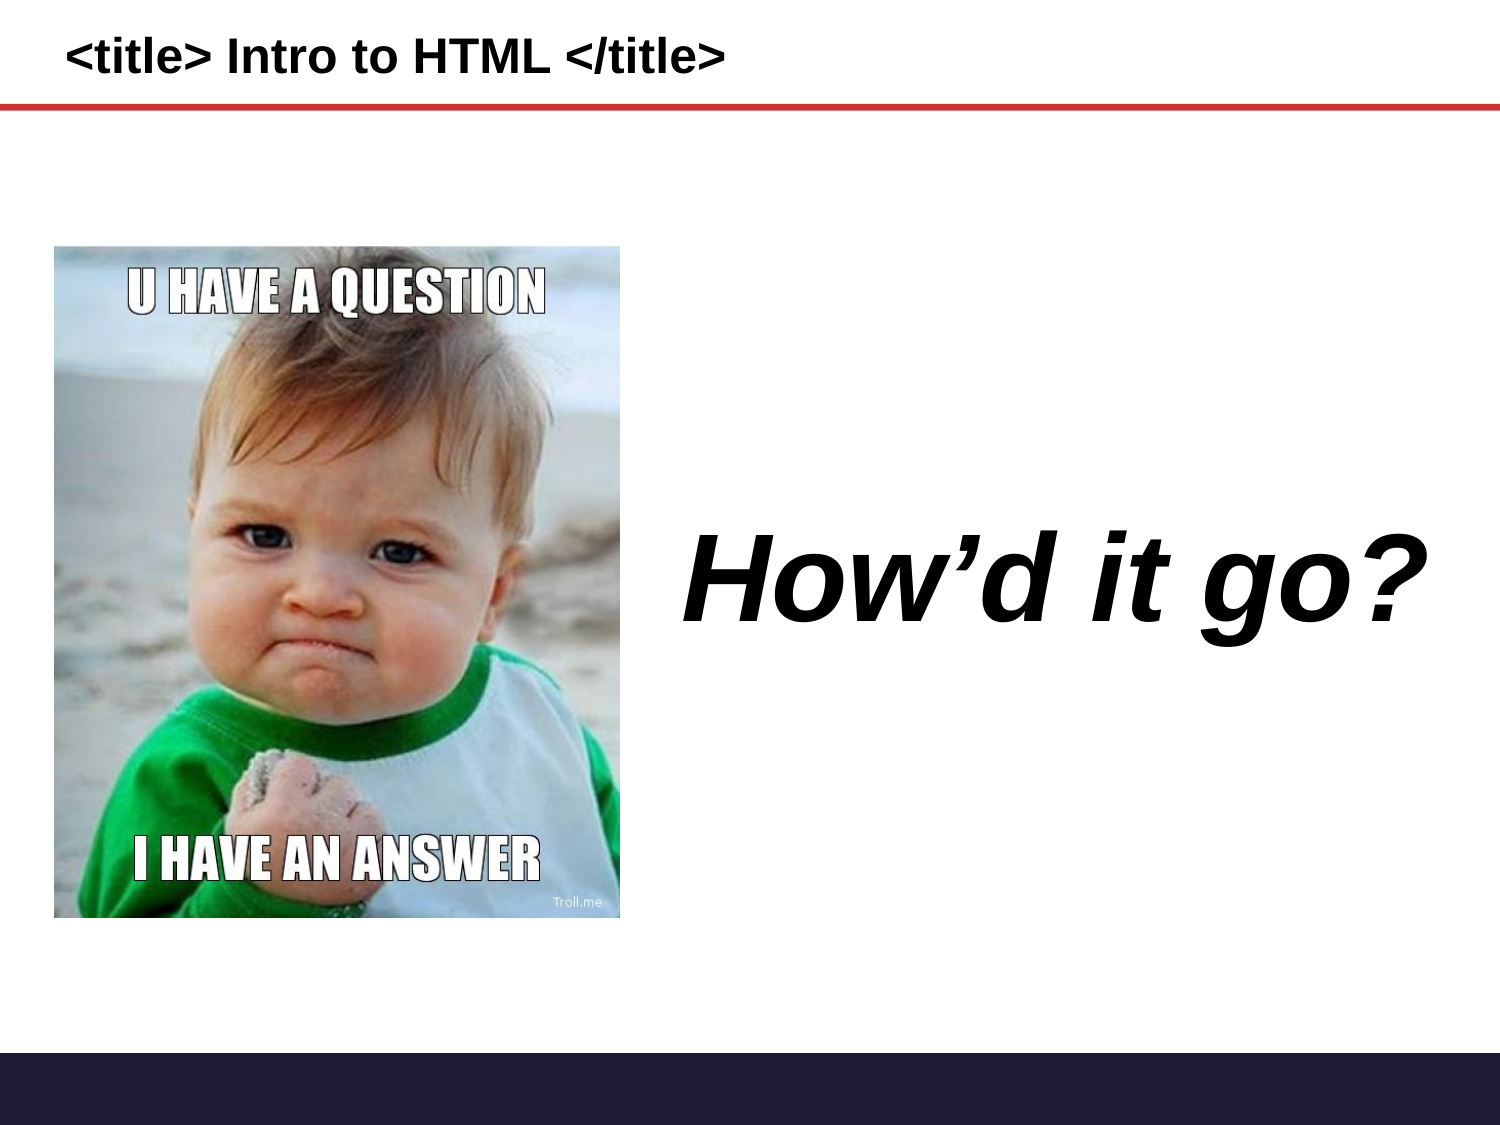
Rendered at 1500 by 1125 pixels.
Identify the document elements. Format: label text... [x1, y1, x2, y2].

title <title> Intro to HTML </title> [50, 0, 948, 108]
picture [54, 245, 620, 918]
text_box How’d it go? [620, 481, 1500, 662]
